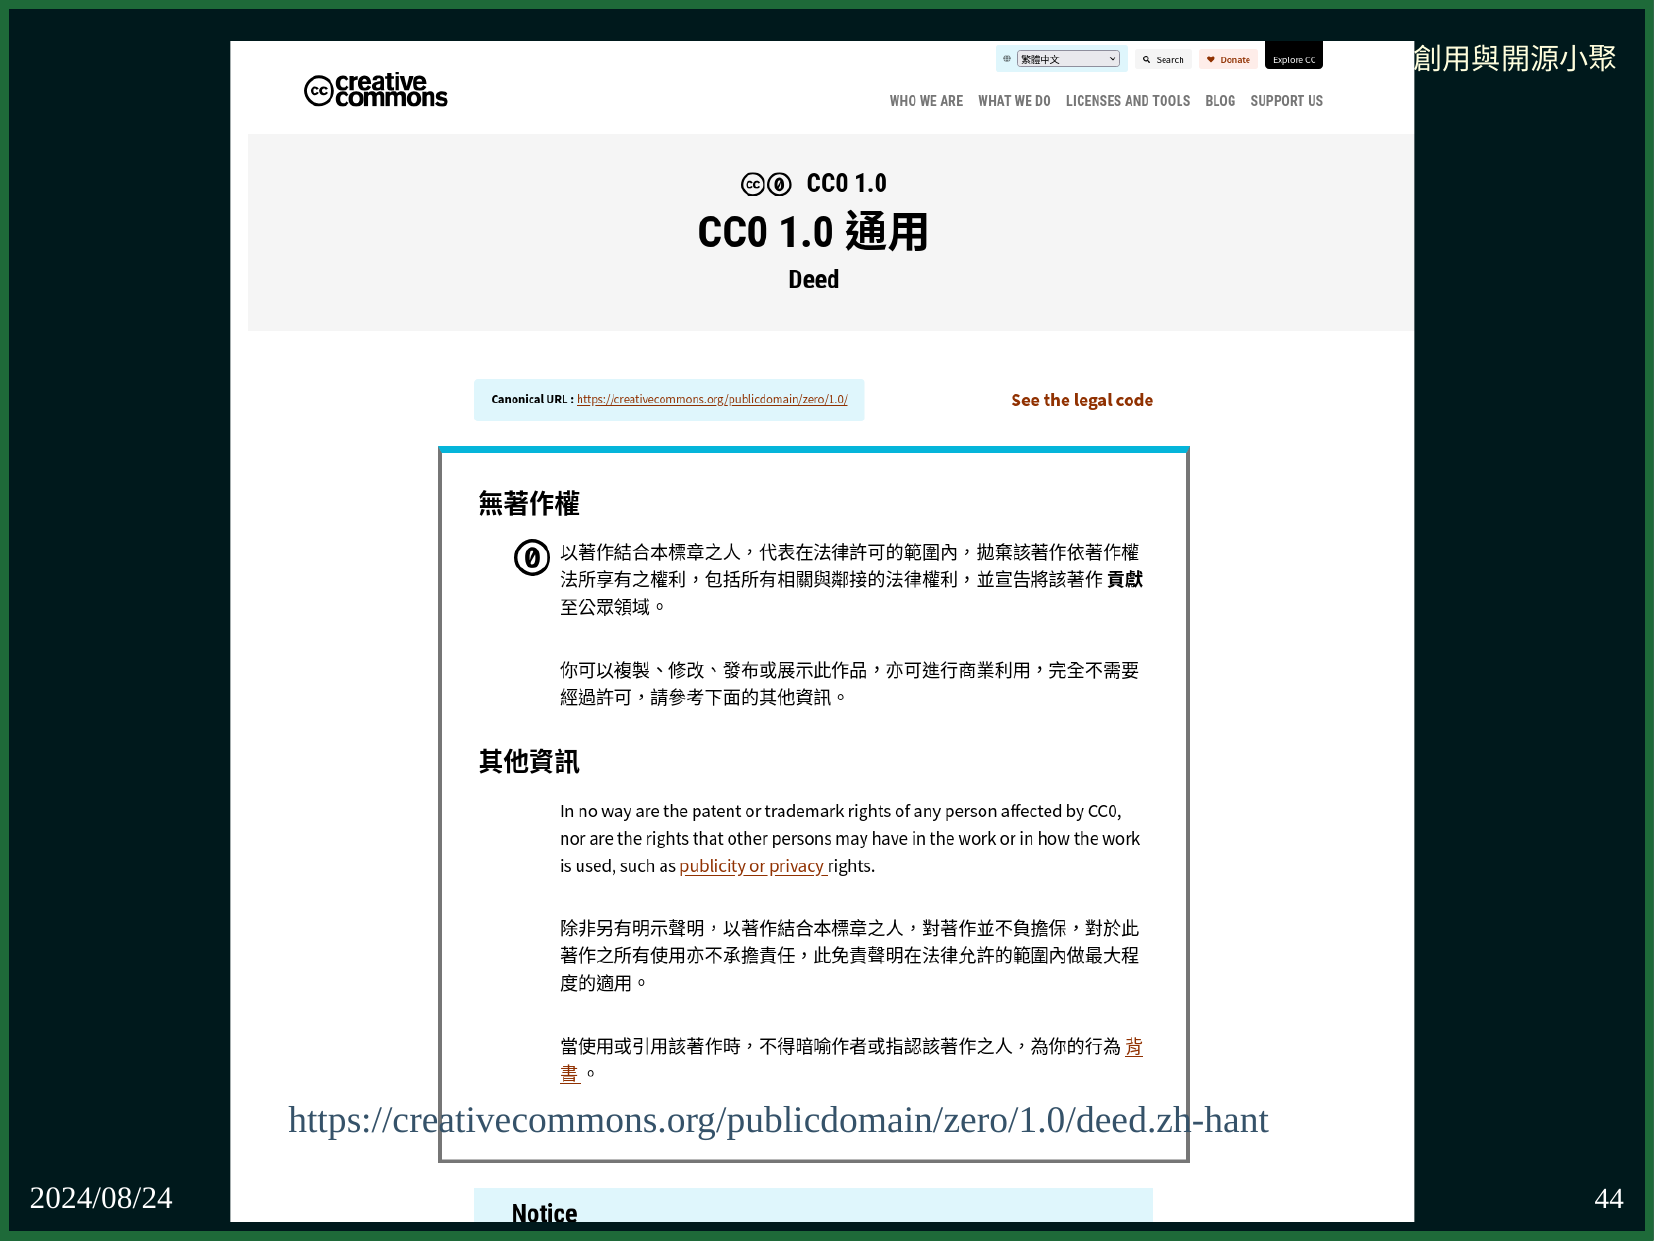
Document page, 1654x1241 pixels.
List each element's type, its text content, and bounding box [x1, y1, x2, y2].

picture [230, 41, 1415, 1077]
picture [230, 1161, 1415, 1222]
text_box https://creativecommons.org/publicdomain/zero/1.0/deed.zh-hant [11, 1077, 1548, 1161]
